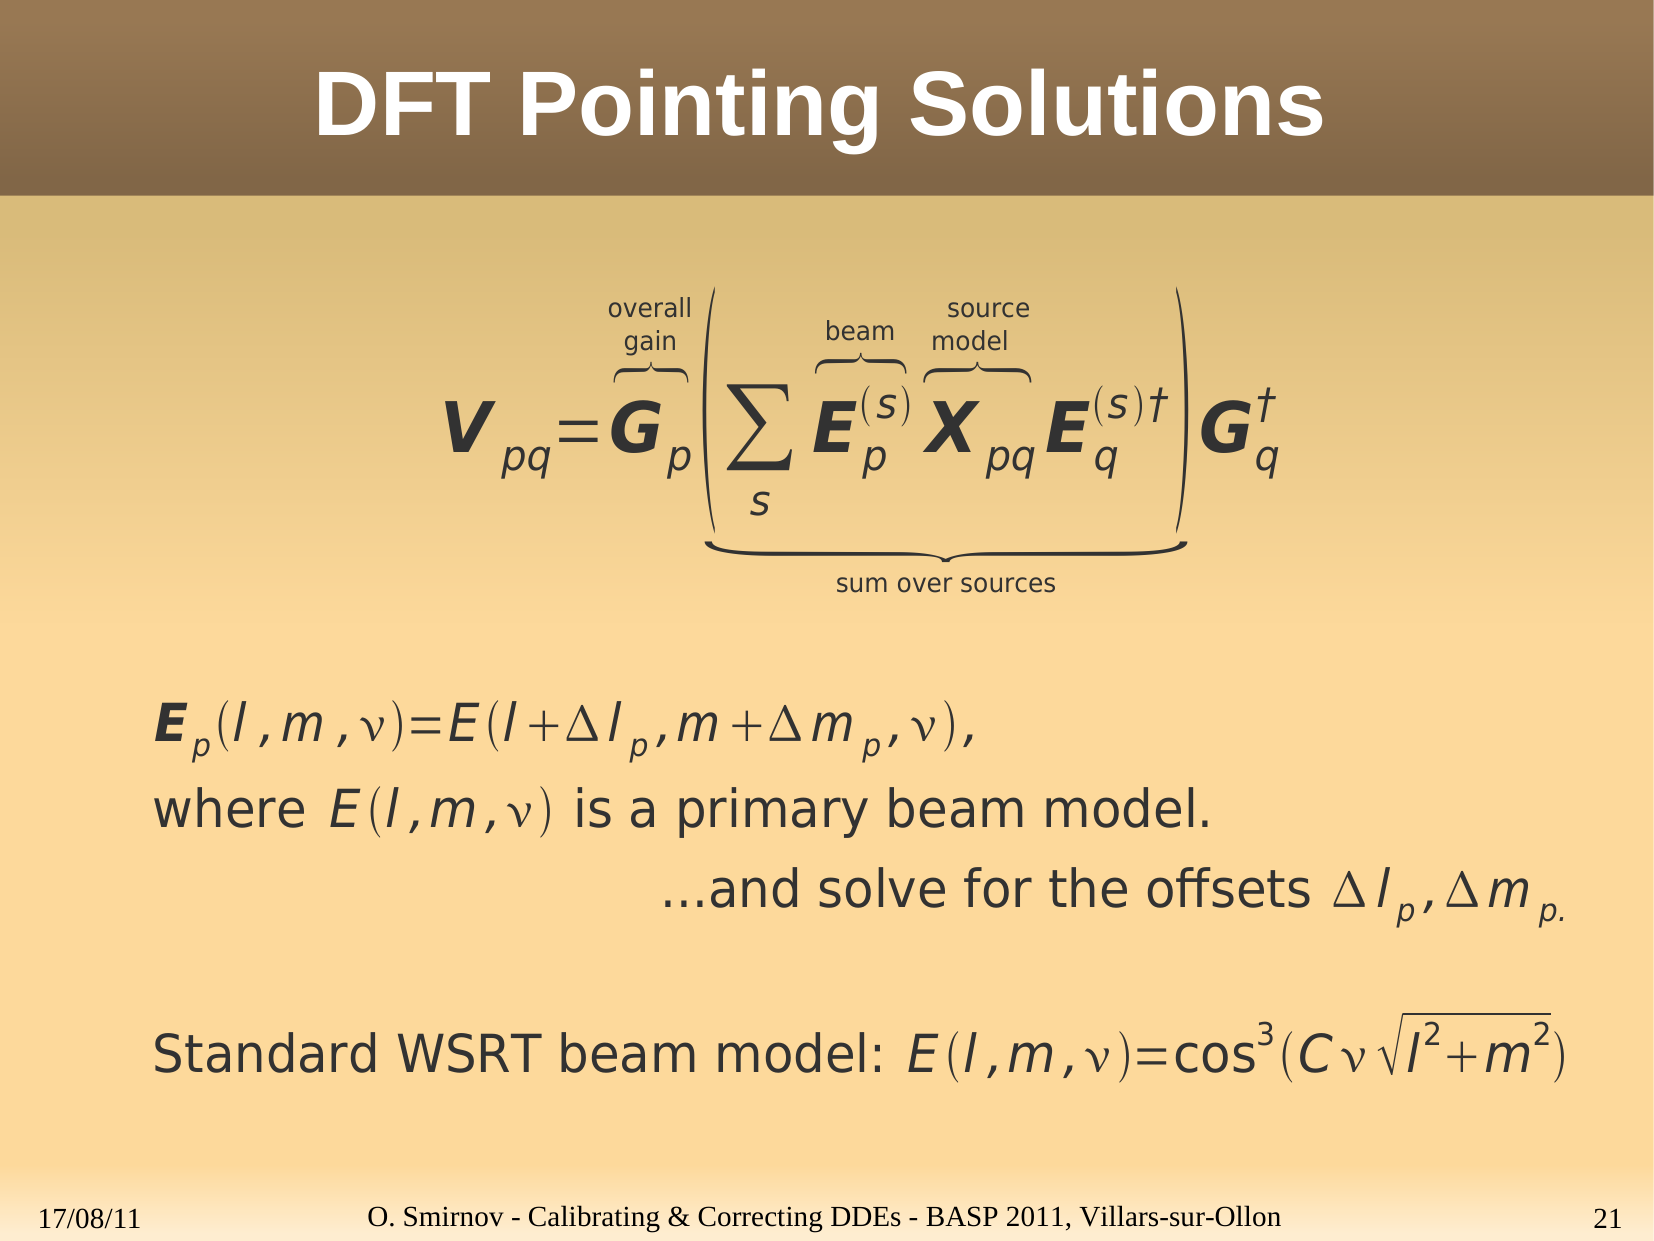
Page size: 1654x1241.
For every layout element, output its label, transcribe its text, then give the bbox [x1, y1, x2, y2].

title DFT Pointing Solutions [76, 0, 1565, 208]
picture [0, 0, 1654, 1241]
chart [146, 281, 1576, 1088]
